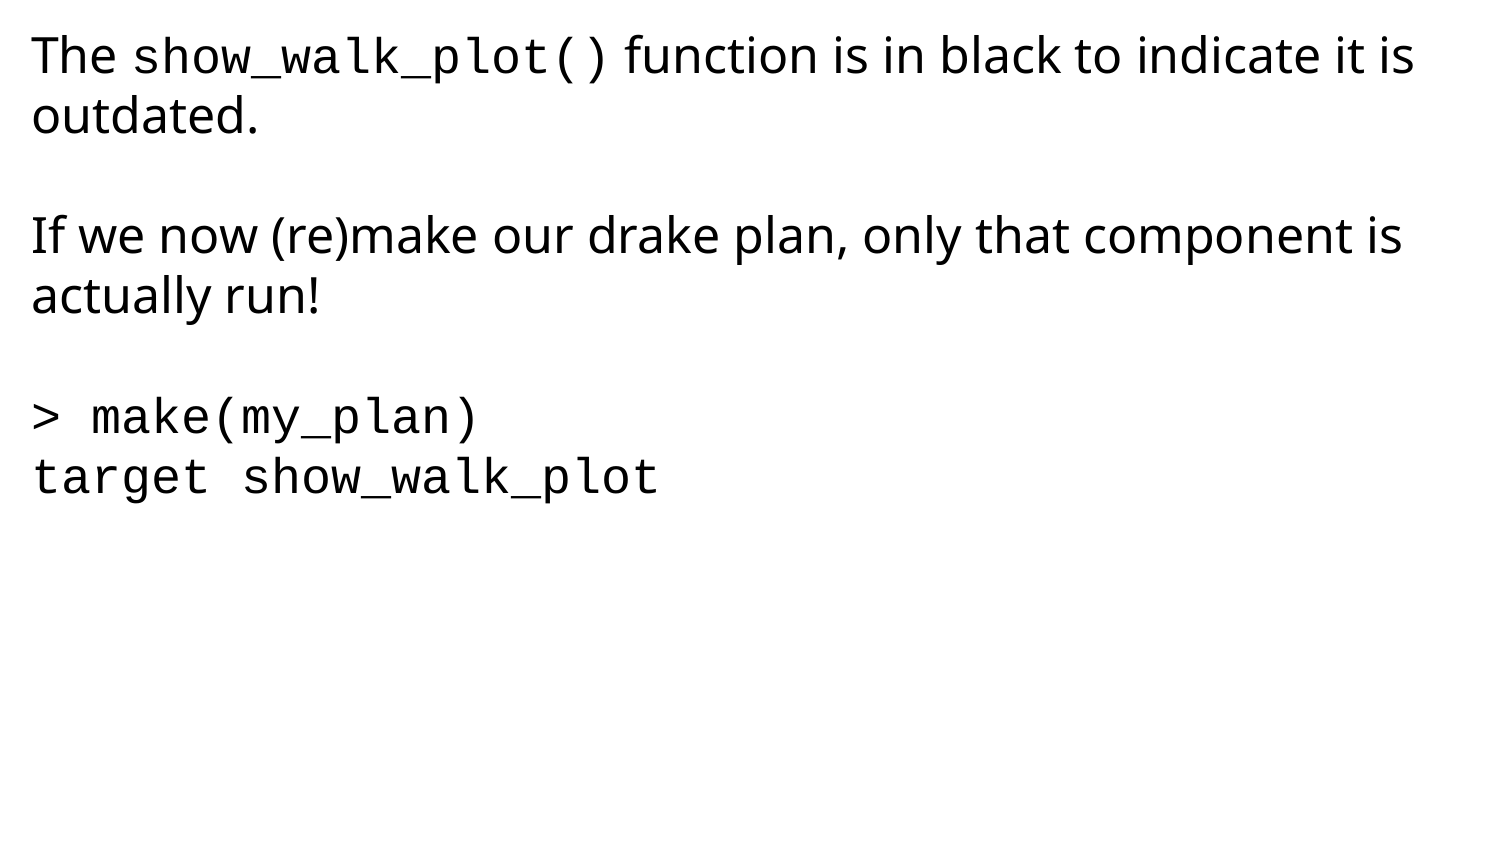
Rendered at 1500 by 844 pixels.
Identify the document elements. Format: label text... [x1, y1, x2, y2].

text_box The show_walk_plot() function is in black to indicate it is outdated. If we now (re)make our drake plan, only that component is actually run! > make(my_plan) target show_walk_plot [16, 8, 1486, 829]
